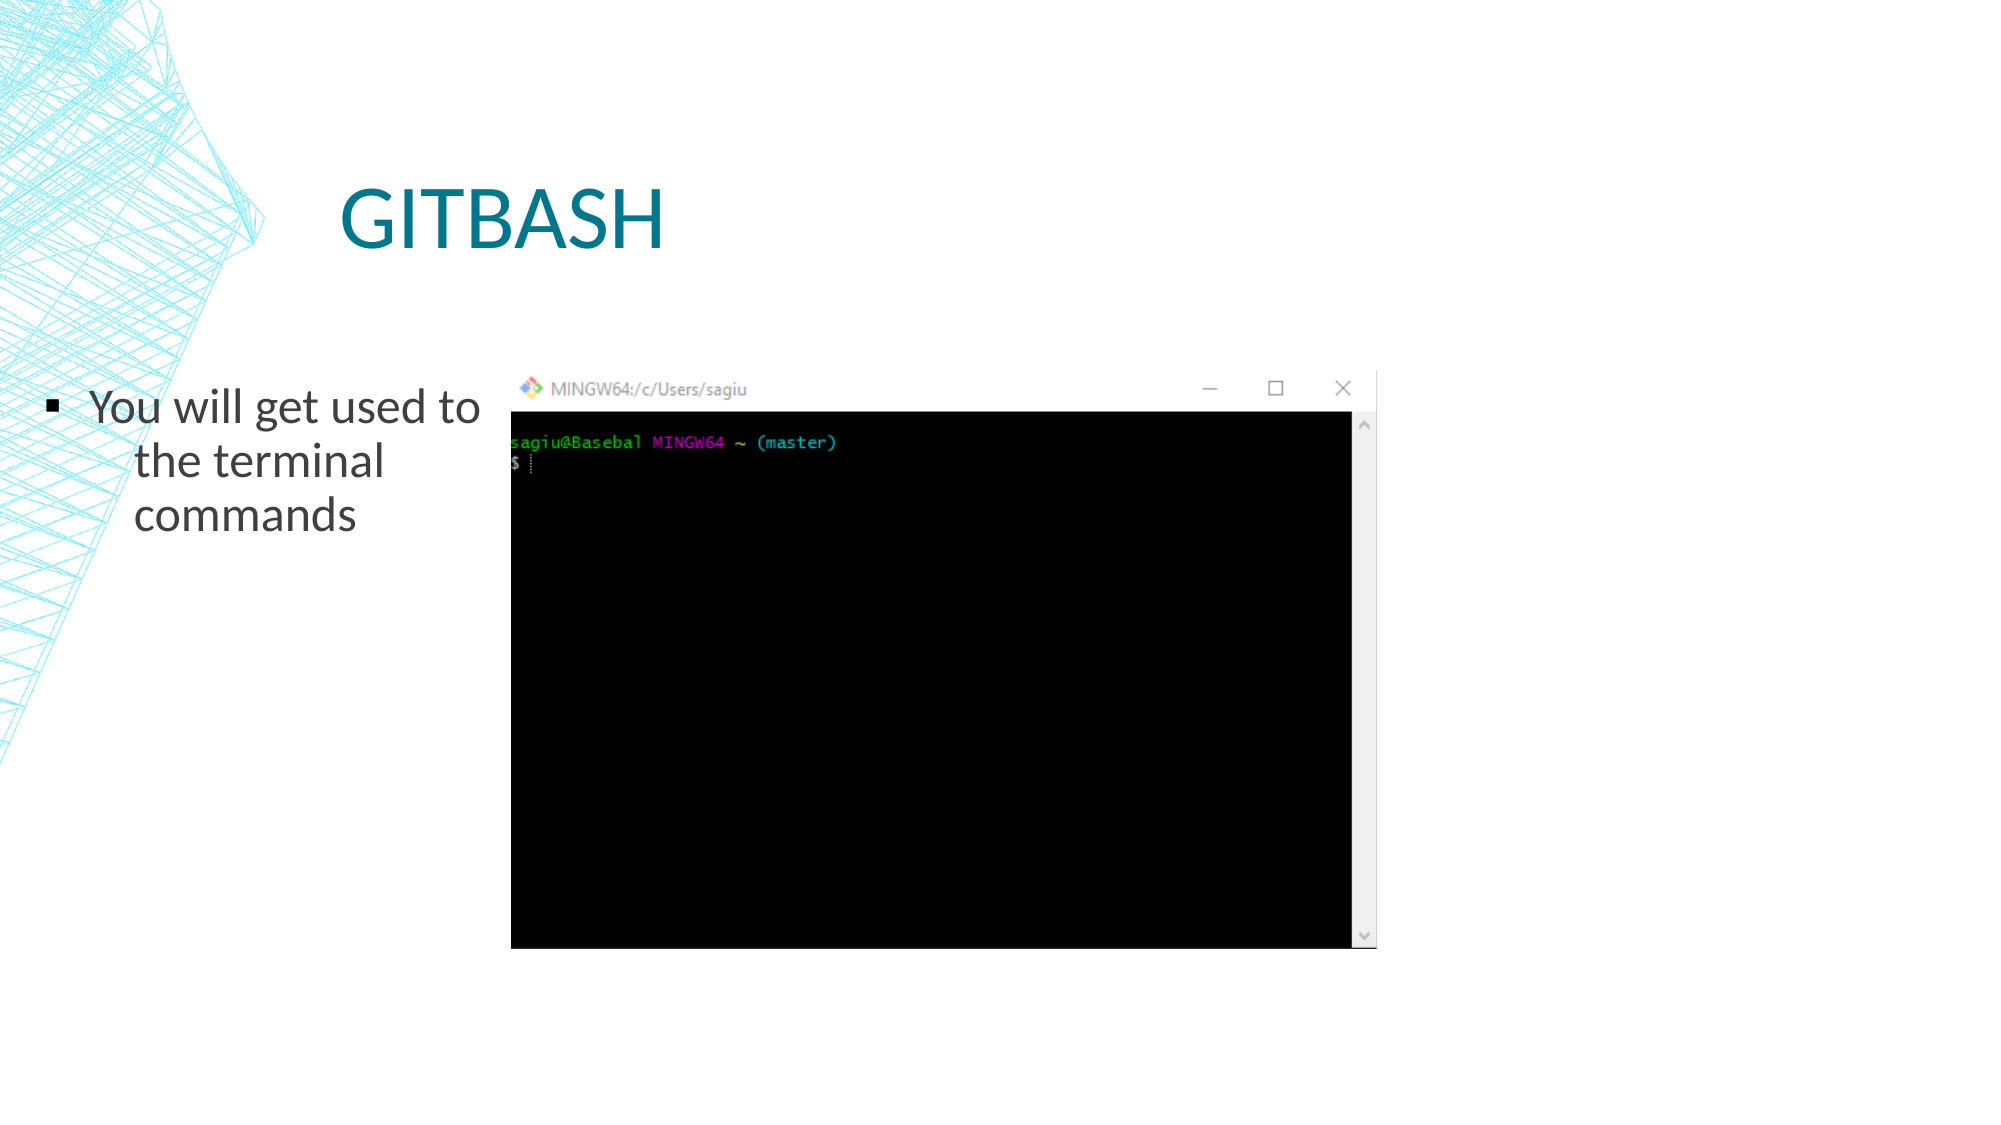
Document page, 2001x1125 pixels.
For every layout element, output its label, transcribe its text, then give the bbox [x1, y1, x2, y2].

title Gitbash [324, 162, 1863, 276]
text_box You will get used to the terminal commands [29, 275, 521, 1064]
picture [521, 370, 1377, 949]
